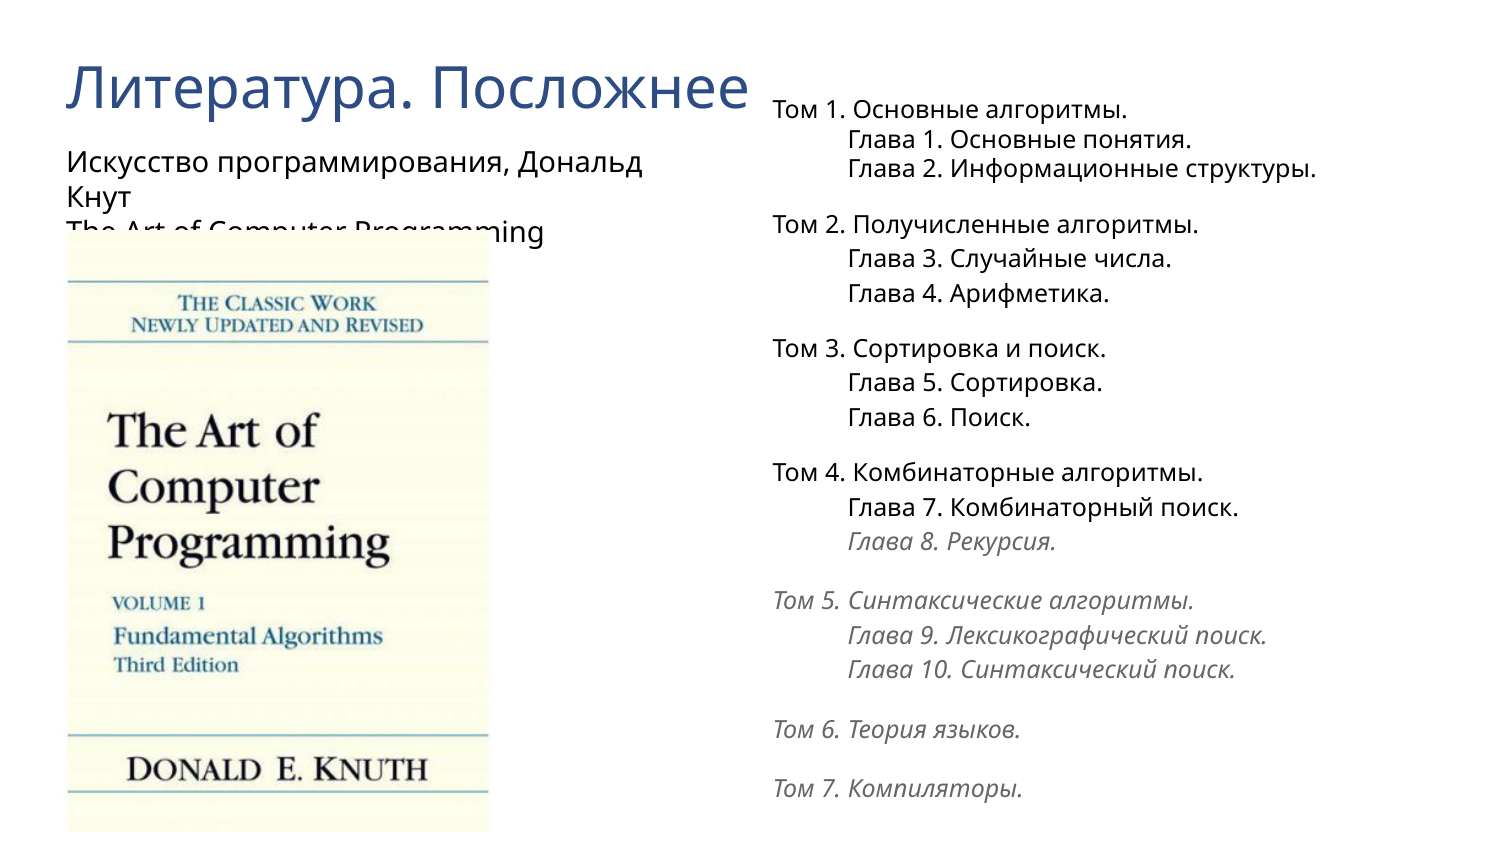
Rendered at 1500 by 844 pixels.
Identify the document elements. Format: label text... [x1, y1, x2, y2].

picture [63, 230, 491, 832]
text_box Искусство программирования, Дональд Кнут The Art of Computer Programming [51, 128, 677, 264]
text_box Том 1. Основные алгоритмы. Глава 1. Основные понятия. Глава 2. Информационные структуры. Том 2. Получисленные алгоритмы. Глава 3. Случайные числа. Глава 4. Арифметика. Том 3. Сортировка и поиск. Глава 5. Сортировка. Глава 6. Поиск. Том 4. Комбинаторные алгоритмы. Глава 7. Комбинаторный поиск. Глава 8. Рекурсия. Том 5. Синтаксические алгоритмы. Глава 9. Лексикографический поиск. Глава 10. Синтаксический поиск. Том 6. Теория языков. Том 7. Компиляторы. [757, 78, 1449, 818]
title Литература. Посложнее [51, 35, 1449, 130]
